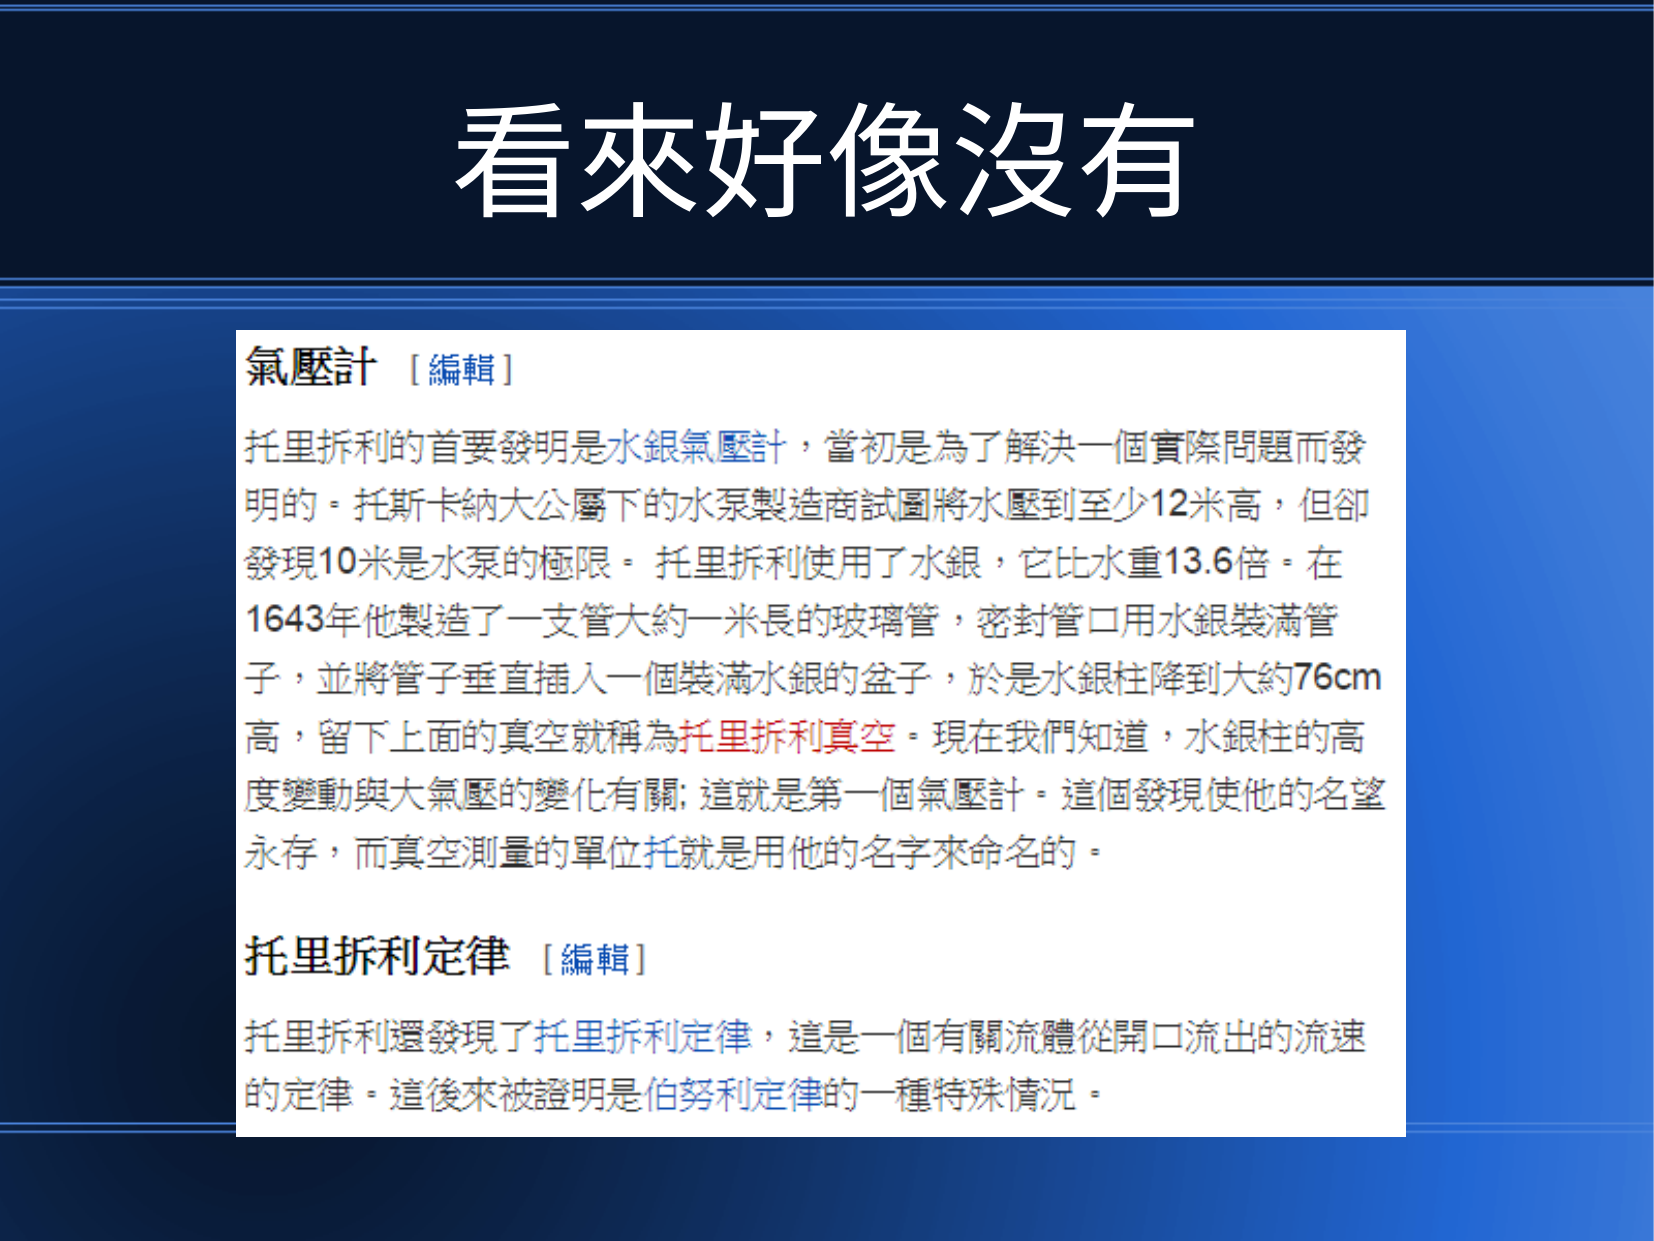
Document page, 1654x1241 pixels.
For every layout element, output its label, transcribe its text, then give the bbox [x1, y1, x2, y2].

picture [0, 0, 1654, 1241]
title 看來好像沒有 [82, 49, 1571, 257]
